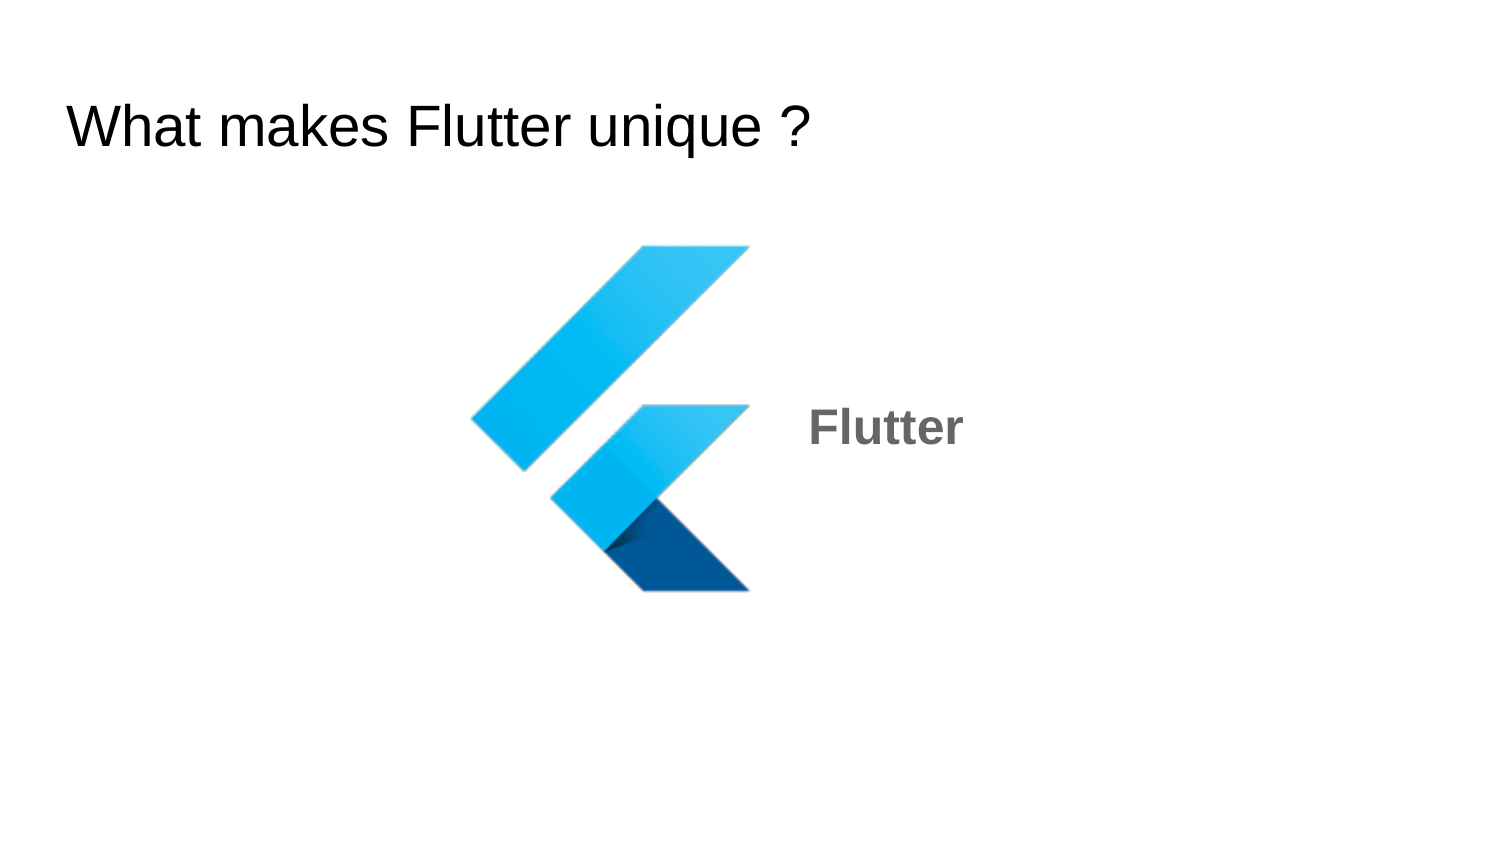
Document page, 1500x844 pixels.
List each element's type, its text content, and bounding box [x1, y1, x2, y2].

title What makes Flutter unique ? [51, 72, 1449, 167]
text_box Flutter [742, 380, 1030, 464]
picture [470, 237, 760, 607]
